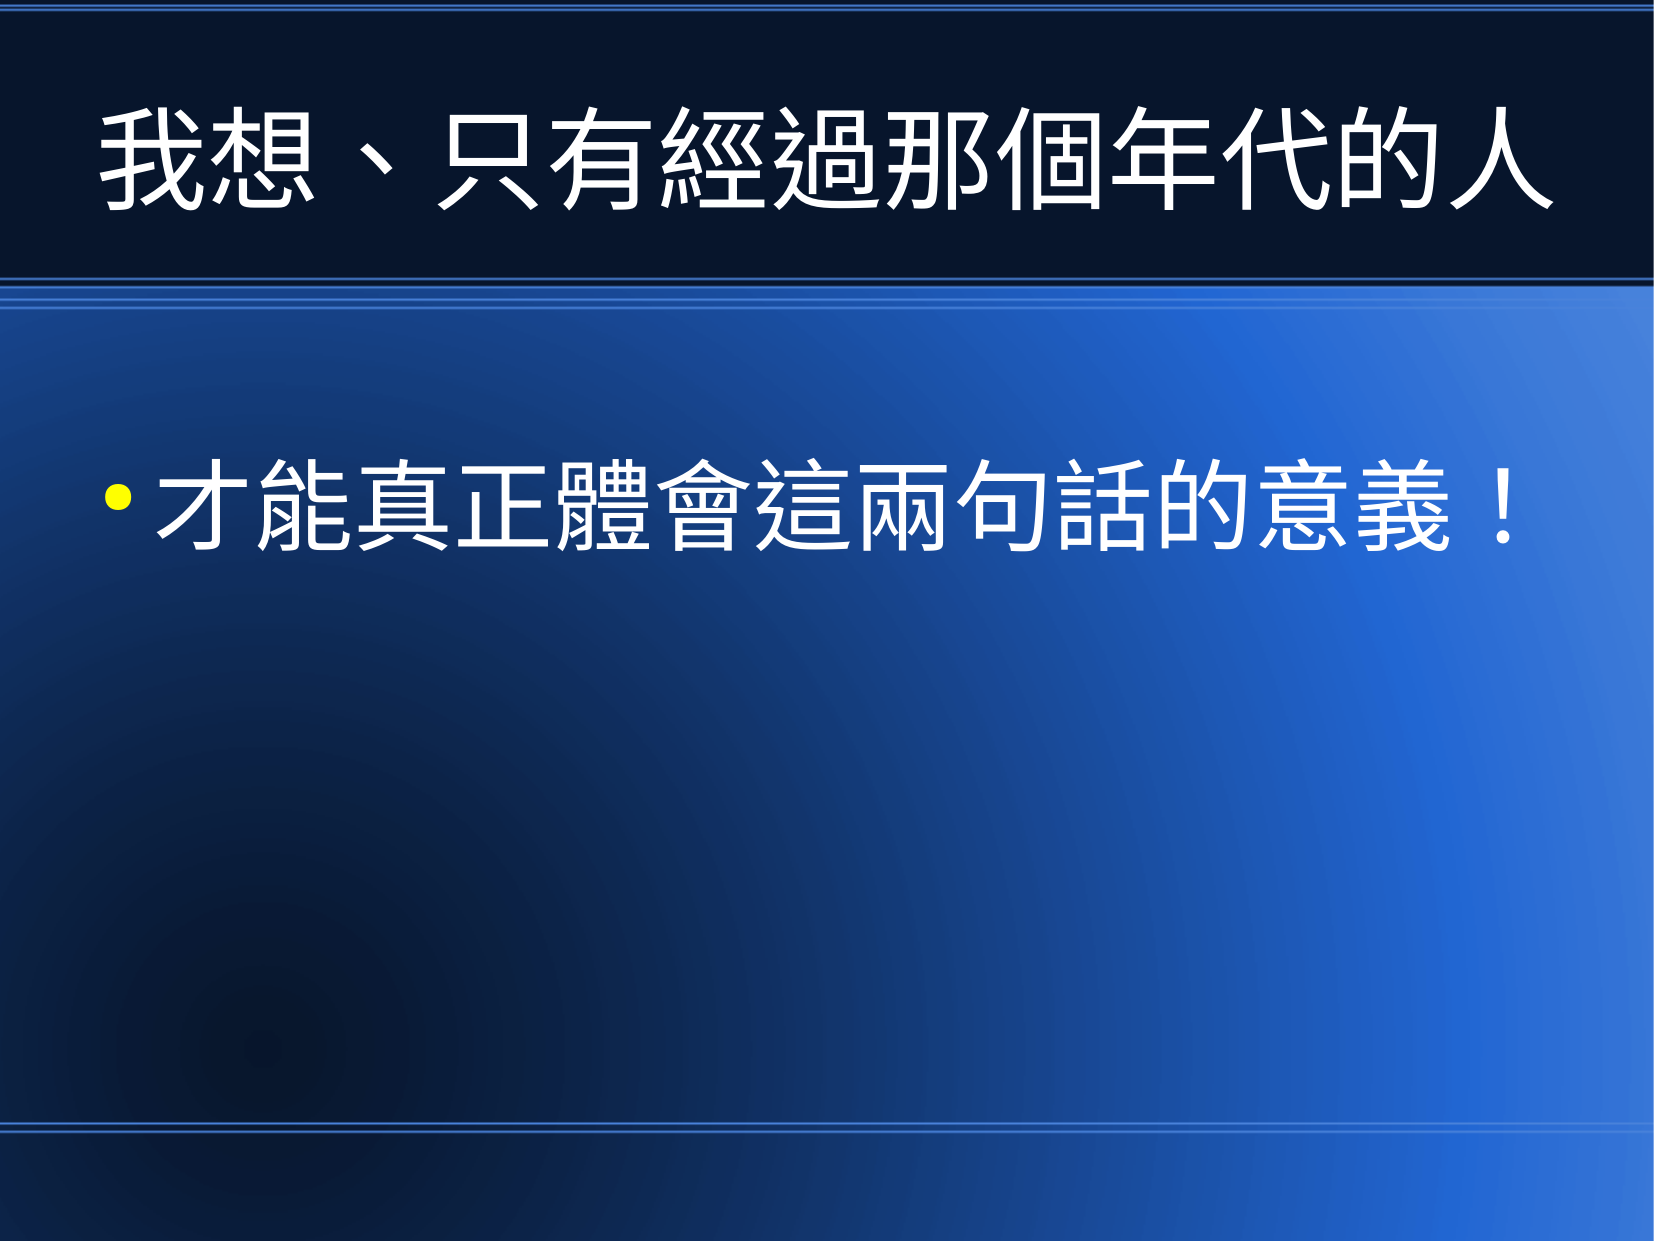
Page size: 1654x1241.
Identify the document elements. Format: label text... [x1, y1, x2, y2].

title 我想、只有經過那個年代的人 [82, 49, 1571, 257]
list 才能真正體會這兩句話的意義！ [82, 355, 1571, 1241]
picture [0, 0, 1654, 1241]
